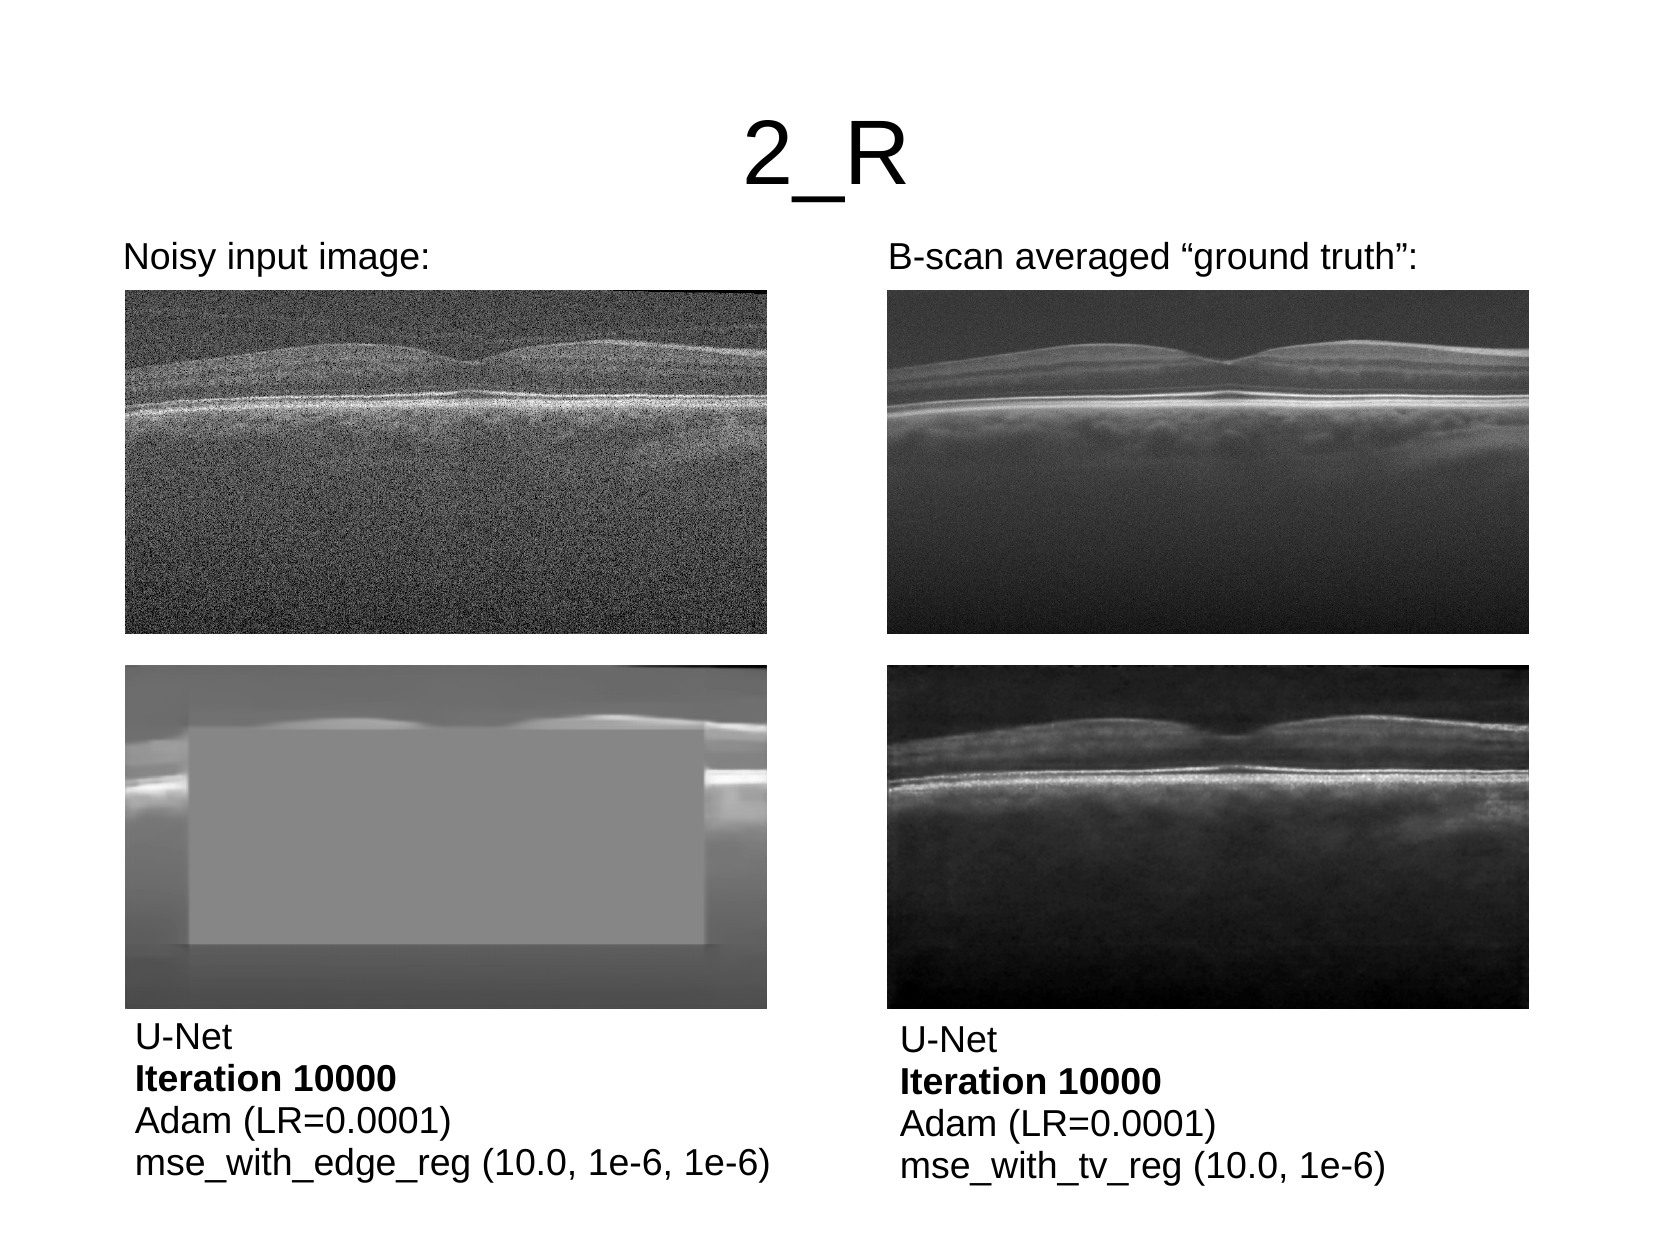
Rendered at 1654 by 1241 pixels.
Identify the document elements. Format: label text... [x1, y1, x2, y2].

title 2_R [82, 49, 1571, 257]
text_box Noisy input image: [108, 227, 446, 285]
text_box U-Net Iteration 10000 Adam (LR=0.0001) mse_with_edge_reg (10.0, 1e-6, 1e-6) [120, 1008, 786, 1192]
picture [125, 665, 767, 1008]
text_box B-scan averaged “ground truth”: [873, 228, 1434, 286]
text_box U-Net Iteration 10000 Adam (LR=0.0001) mse_with_tv_reg (10.0, 1e-6) [885, 1011, 1402, 1195]
picture [887, 290, 1529, 634]
picture [125, 290, 767, 634]
picture [887, 665, 1529, 1009]
